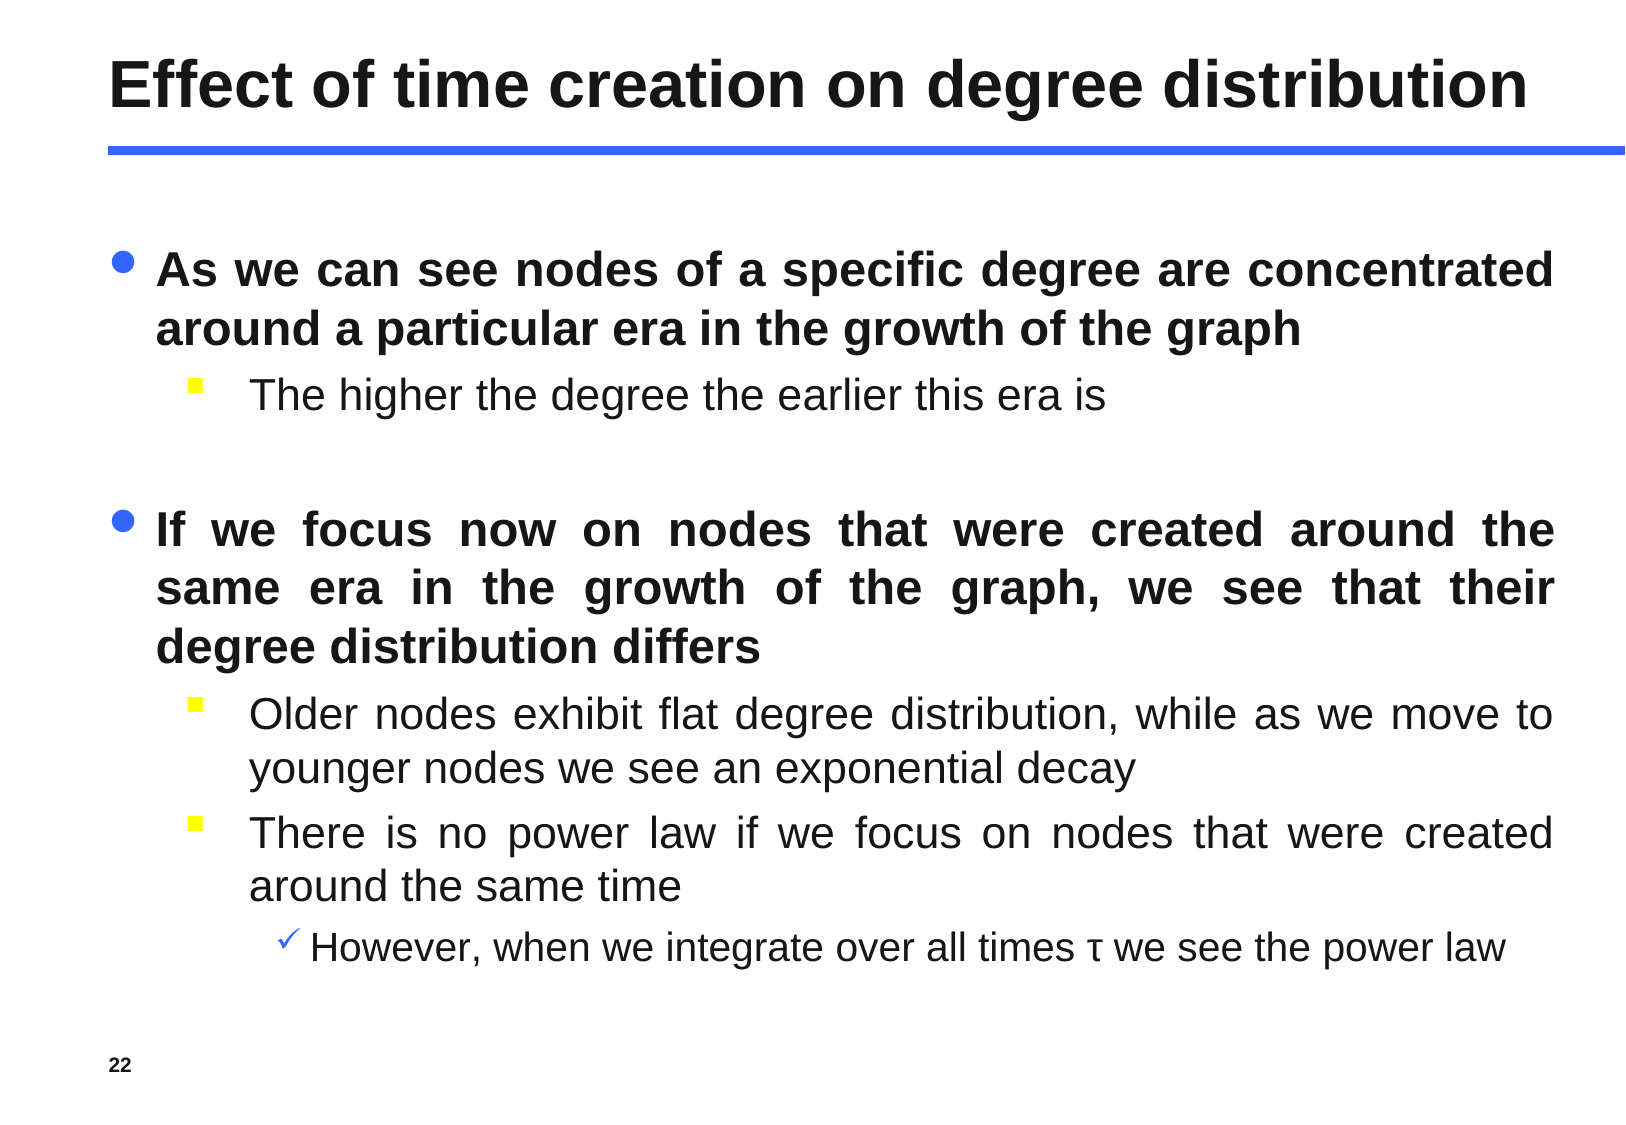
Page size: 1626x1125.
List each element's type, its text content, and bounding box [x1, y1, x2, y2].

list As we can see nodes of a specific degree are concentrated around a particular era in the growth of the graph The higher the degree the earlier this era is If we focus now on nodes that were created around the same era in the growth of the graph, we see that their degree distribution differs Older nodes exhibit flat degree distribution, while as we move to younger nodes we see an exponential decay There is no power law if we focus on nodes that were created around the same time However, when we integrate over all times τ we see the power law [108, 237, 1558, 975]
text_box <number> [108, 1051, 188, 1077]
title Effect of time creation on degree distribution [108, 30, 1558, 131]
